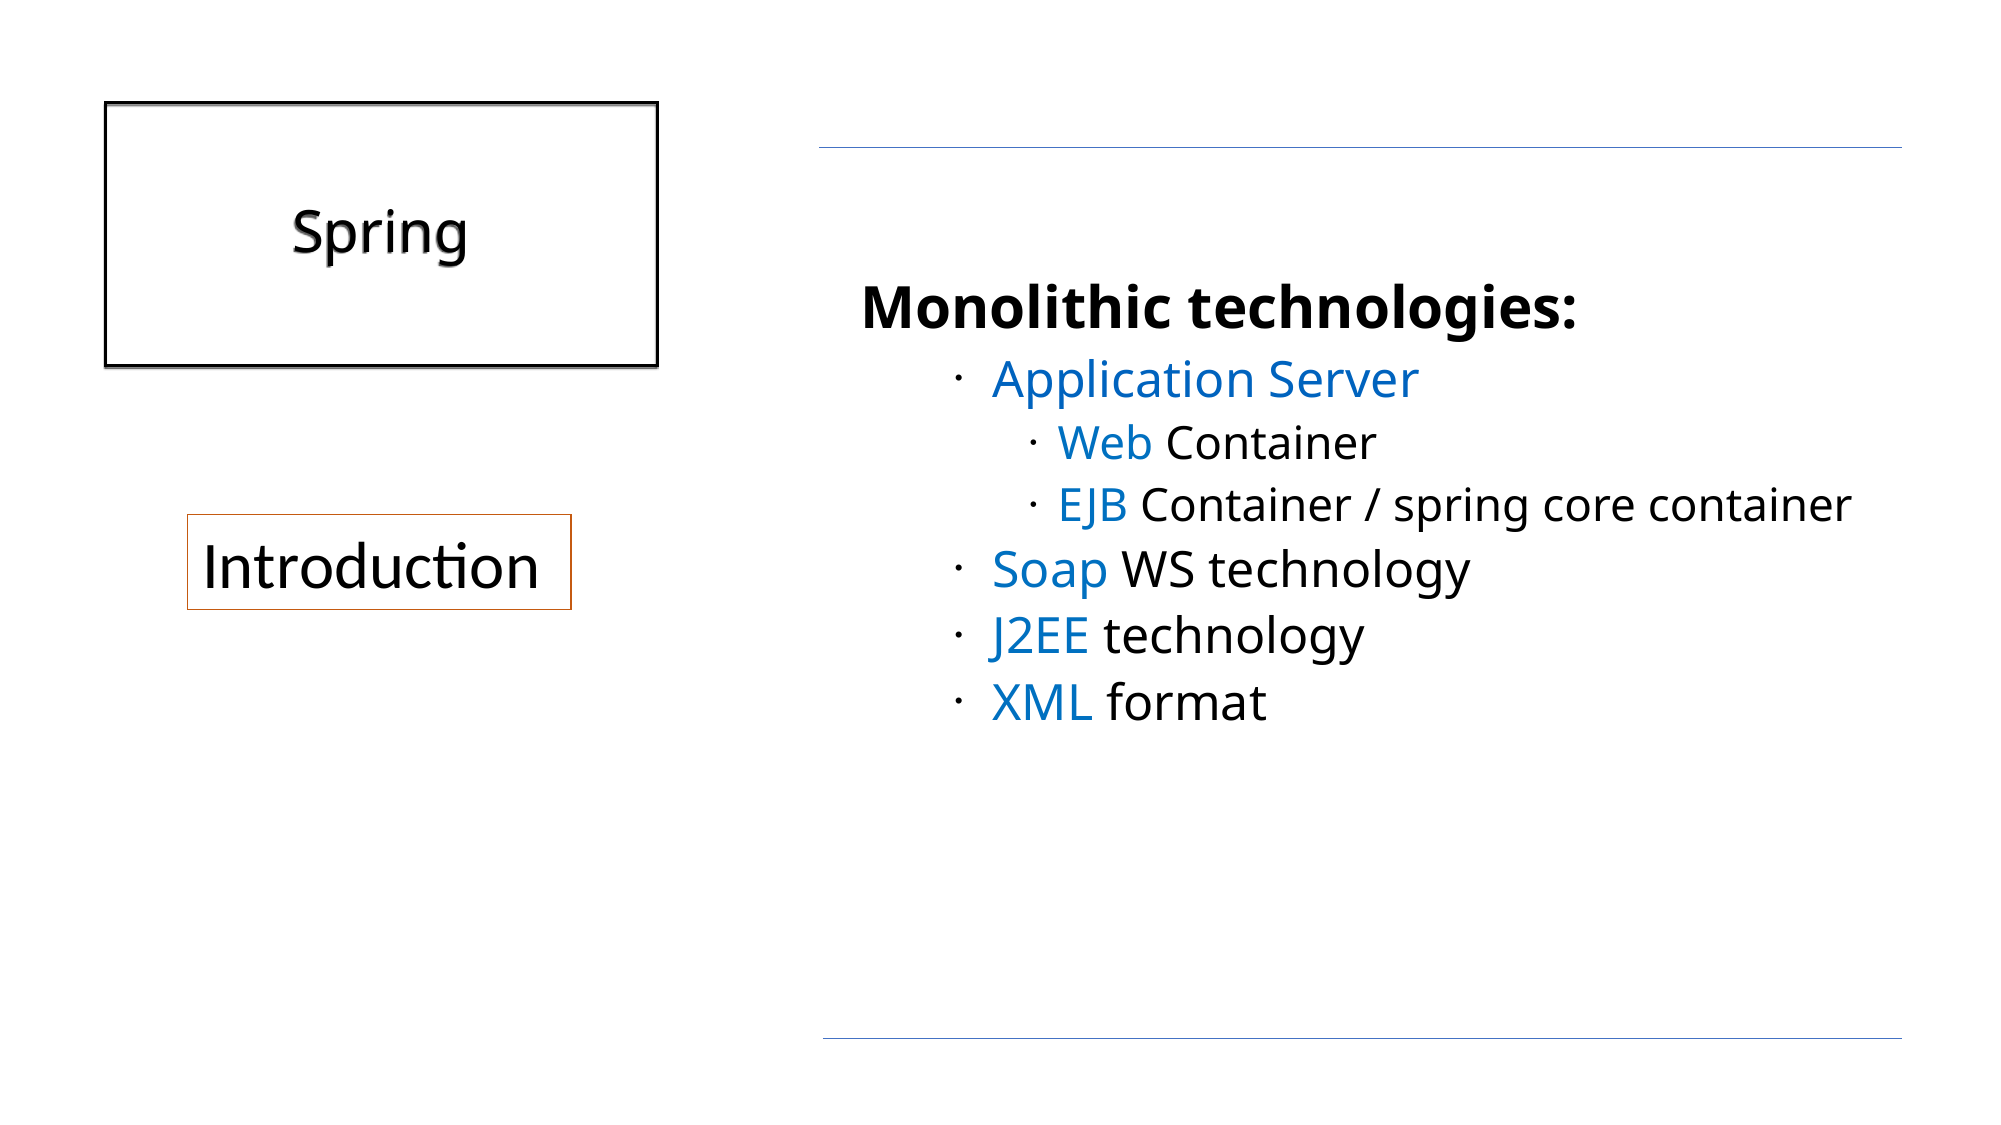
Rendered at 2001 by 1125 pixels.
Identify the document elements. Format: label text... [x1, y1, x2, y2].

text_box Introduction [187, 514, 571, 610]
text_box Monolithic technologies: Application Server Web Container EJB Container / spring core container Soap WS technology J2EE technology XML format [845, 175, 1925, 950]
title Spring [105, 102, 658, 366]
